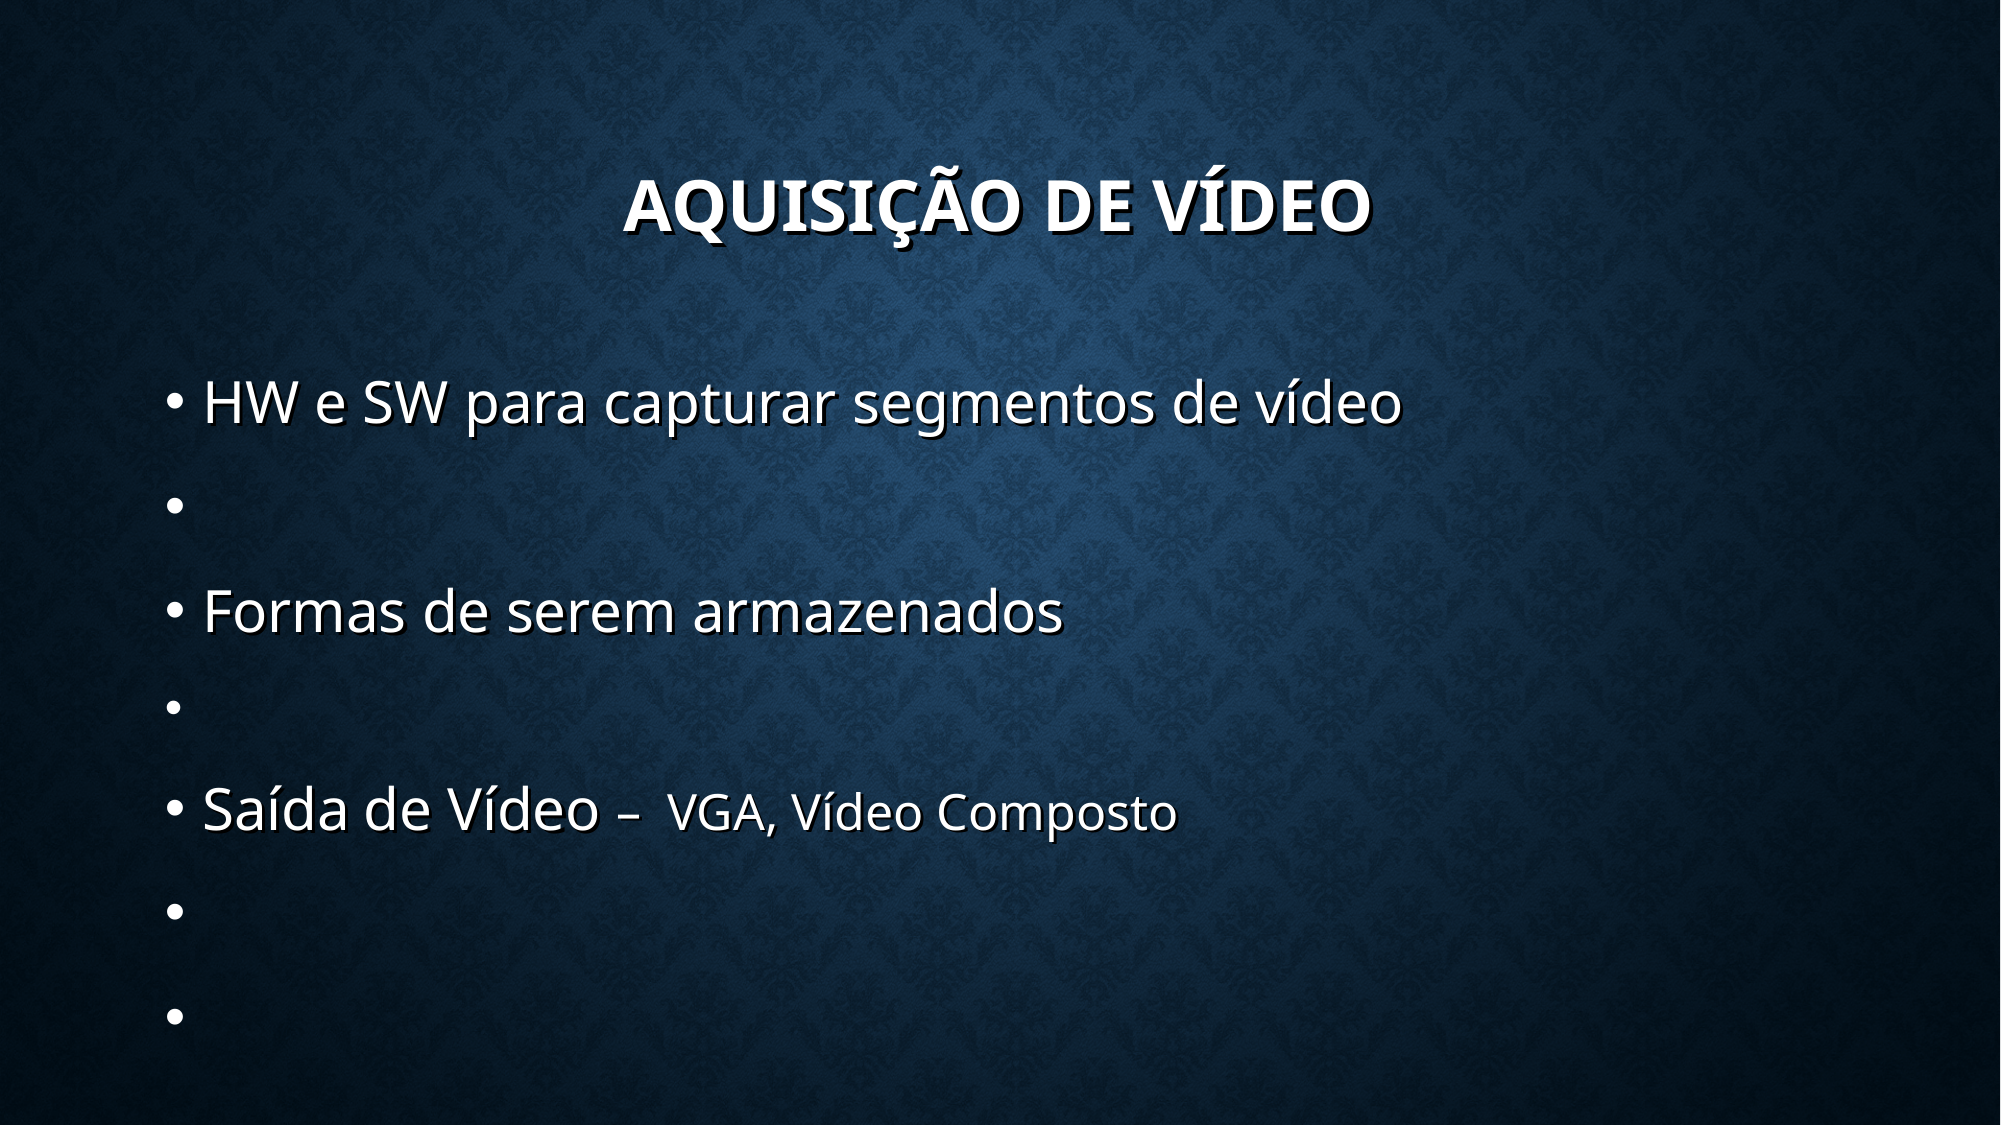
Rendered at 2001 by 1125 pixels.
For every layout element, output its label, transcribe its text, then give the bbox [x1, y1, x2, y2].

title aquisição de vídeo [149, 99, 1849, 318]
list HW e SW para capturar segmentos de vídeo Formas de serem armazenados Saída de Vídeo – VGA, Vídeo Composto [149, 343, 1849, 950]
